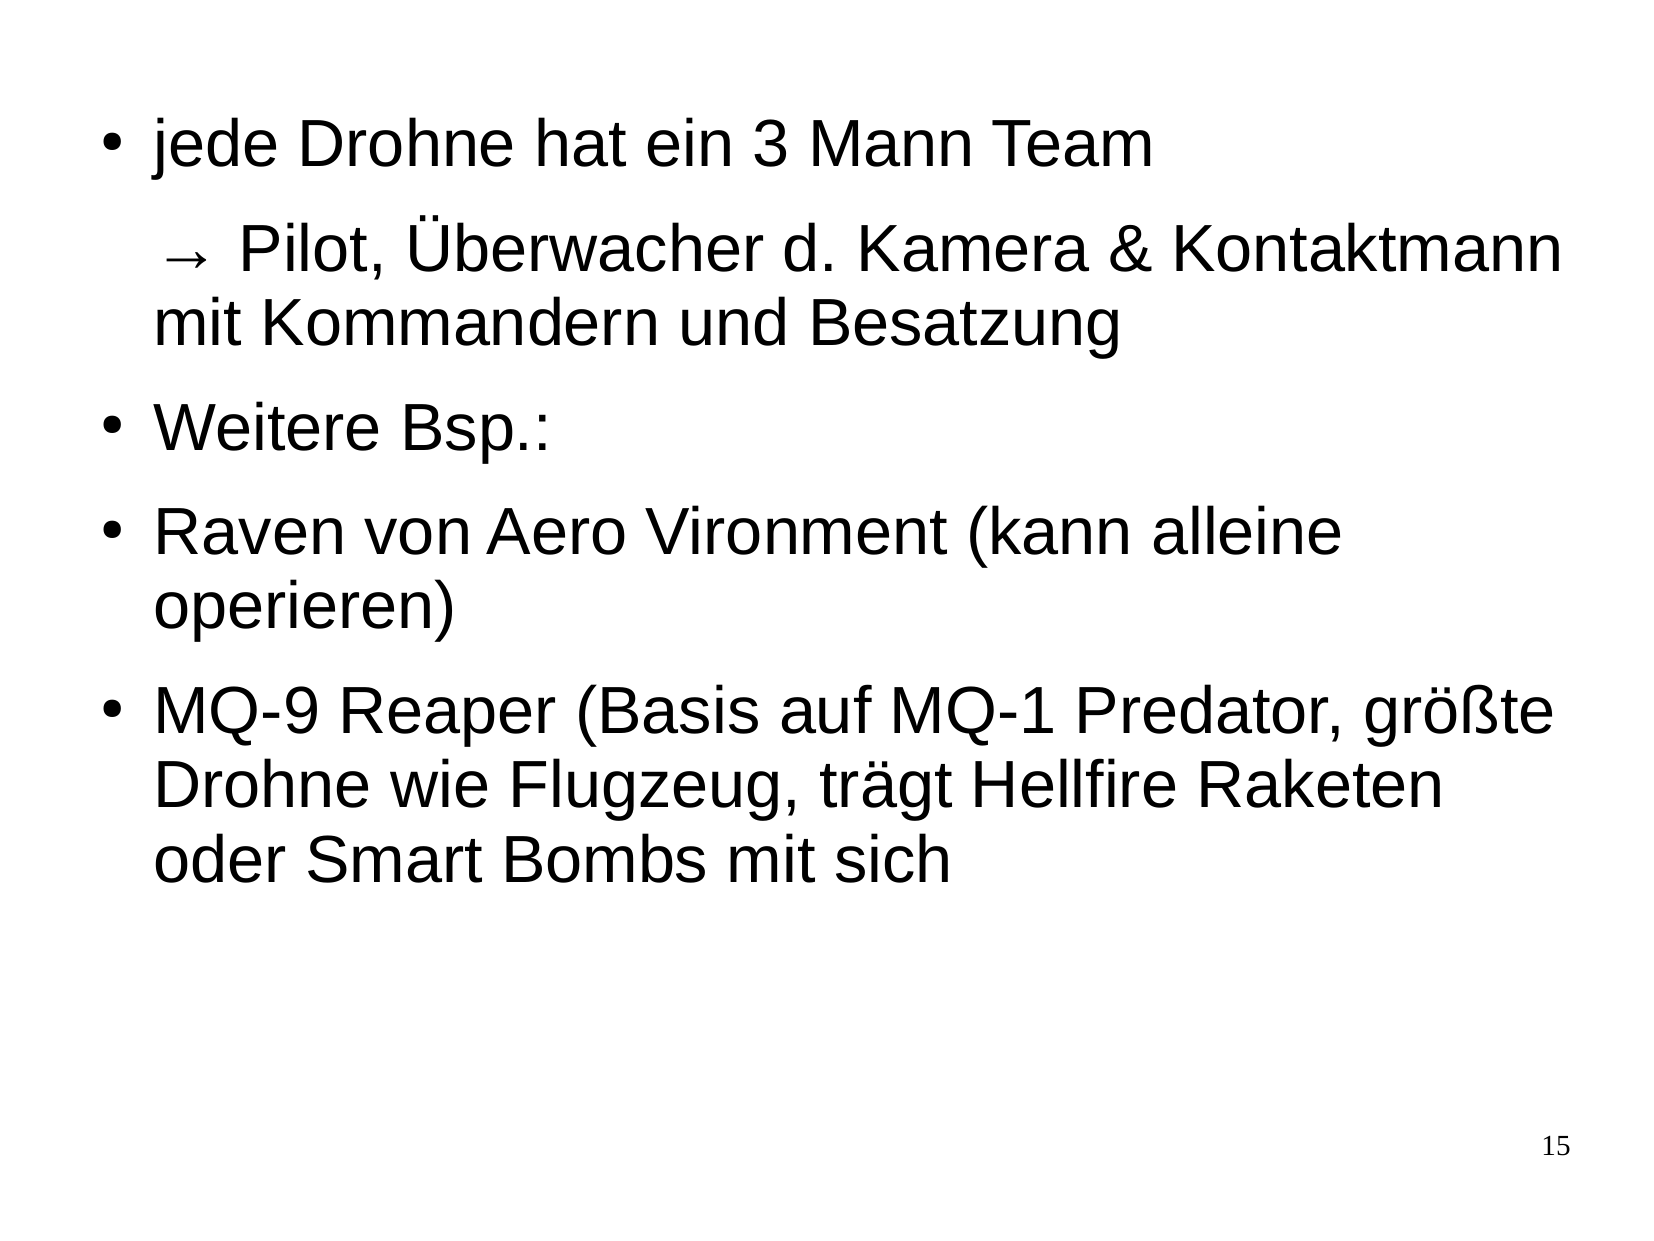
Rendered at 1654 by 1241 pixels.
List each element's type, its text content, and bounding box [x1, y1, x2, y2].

list jede Drohne hat ein 3 Mann Team → Pilot, Überwacher d. Kamera & Kontaktmann mit Kommandern und Besatzung Weitere Bsp.: Raven von Aero Vironment (kann alleine operieren) MQ-9 Reaper (Basis auf MQ-1 Predator, größte Drohne wie Flugzeug, trägt Hellfire Raketen oder Smart Bombs mit sich [82, 106, 1571, 1109]
